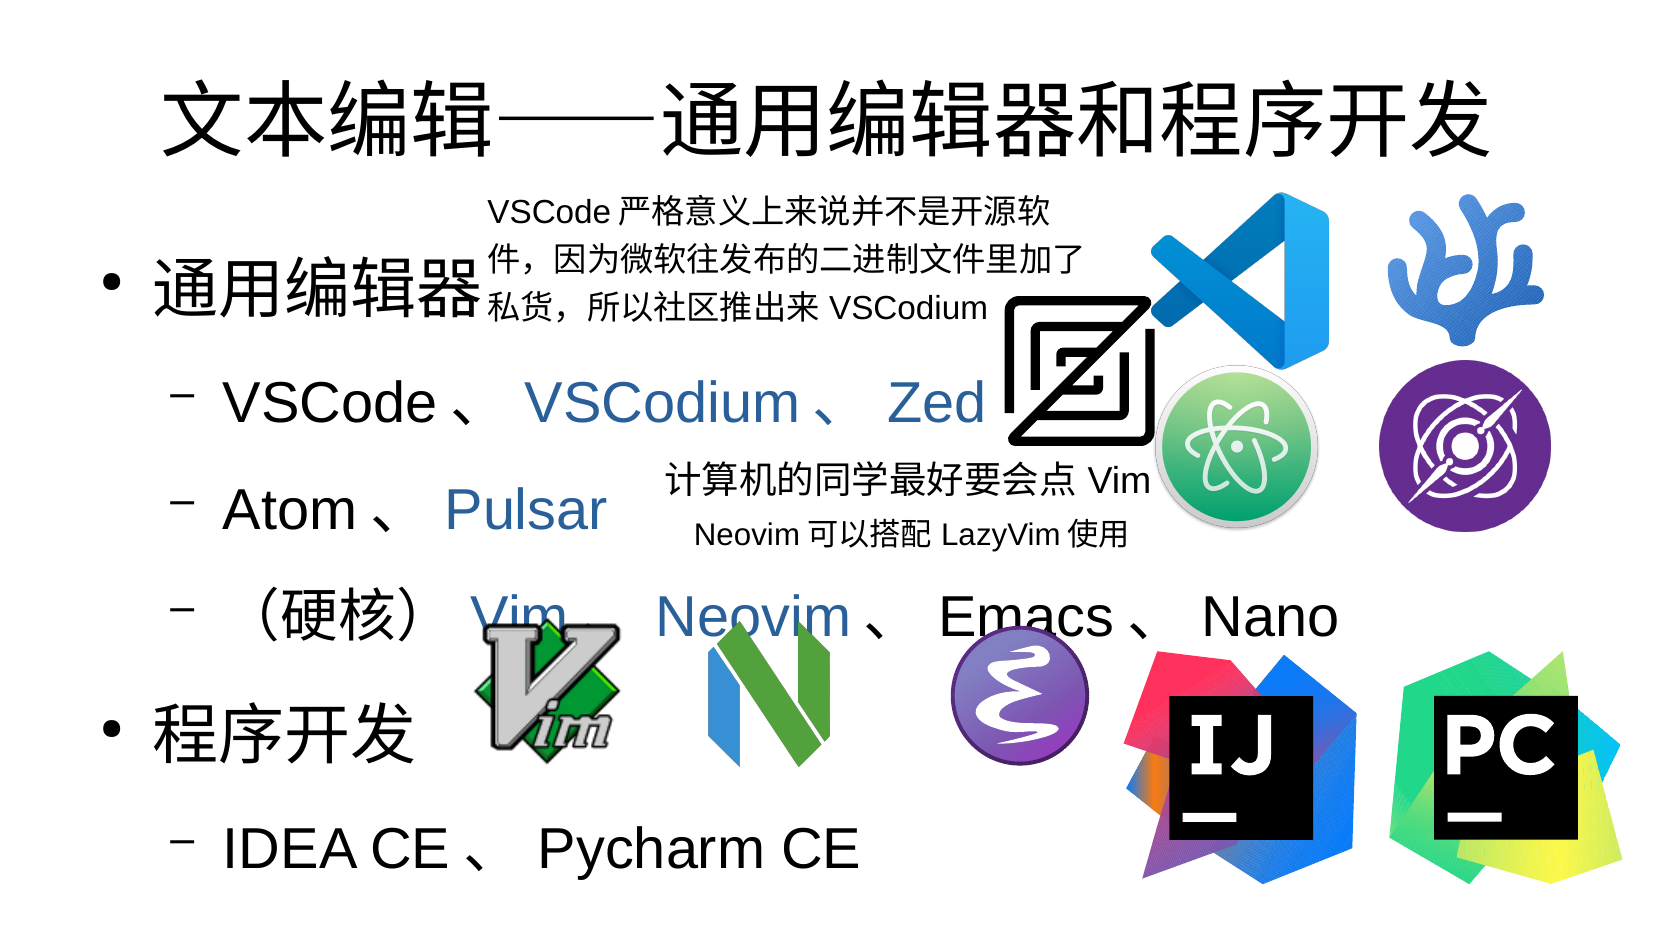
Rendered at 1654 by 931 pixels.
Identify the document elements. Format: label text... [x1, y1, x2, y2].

text_box VSCode严格意义上来说并不是开源软件，因为微软往发布的二进制文件里加了私货，所以社区推出来VSCodium [472, 177, 1123, 355]
picture [1387, 192, 1544, 349]
picture [1003, 192, 1329, 539]
title 文本编辑——通用编辑器和程序开发 [82, 36, 1571, 193]
picture [1379, 360, 1551, 532]
picture [472, 616, 623, 768]
picture [708, 620, 830, 768]
text_box 计算机的同学最好要会点Vim [649, 442, 1211, 532]
list 通用编辑器 VSCode、VSCodium、Zed Atom、Pulsar （硬核）Vim、Neovim、Emacs、Nano 程序开发 IDEA CE、Pycharm CE [82, 236, 1571, 886]
picture [944, 620, 1096, 771]
text_box Neovim可以搭配LazyVim使用 [679, 501, 1241, 563]
picture [1122, 649, 1359, 886]
picture [1387, 649, 1625, 886]
